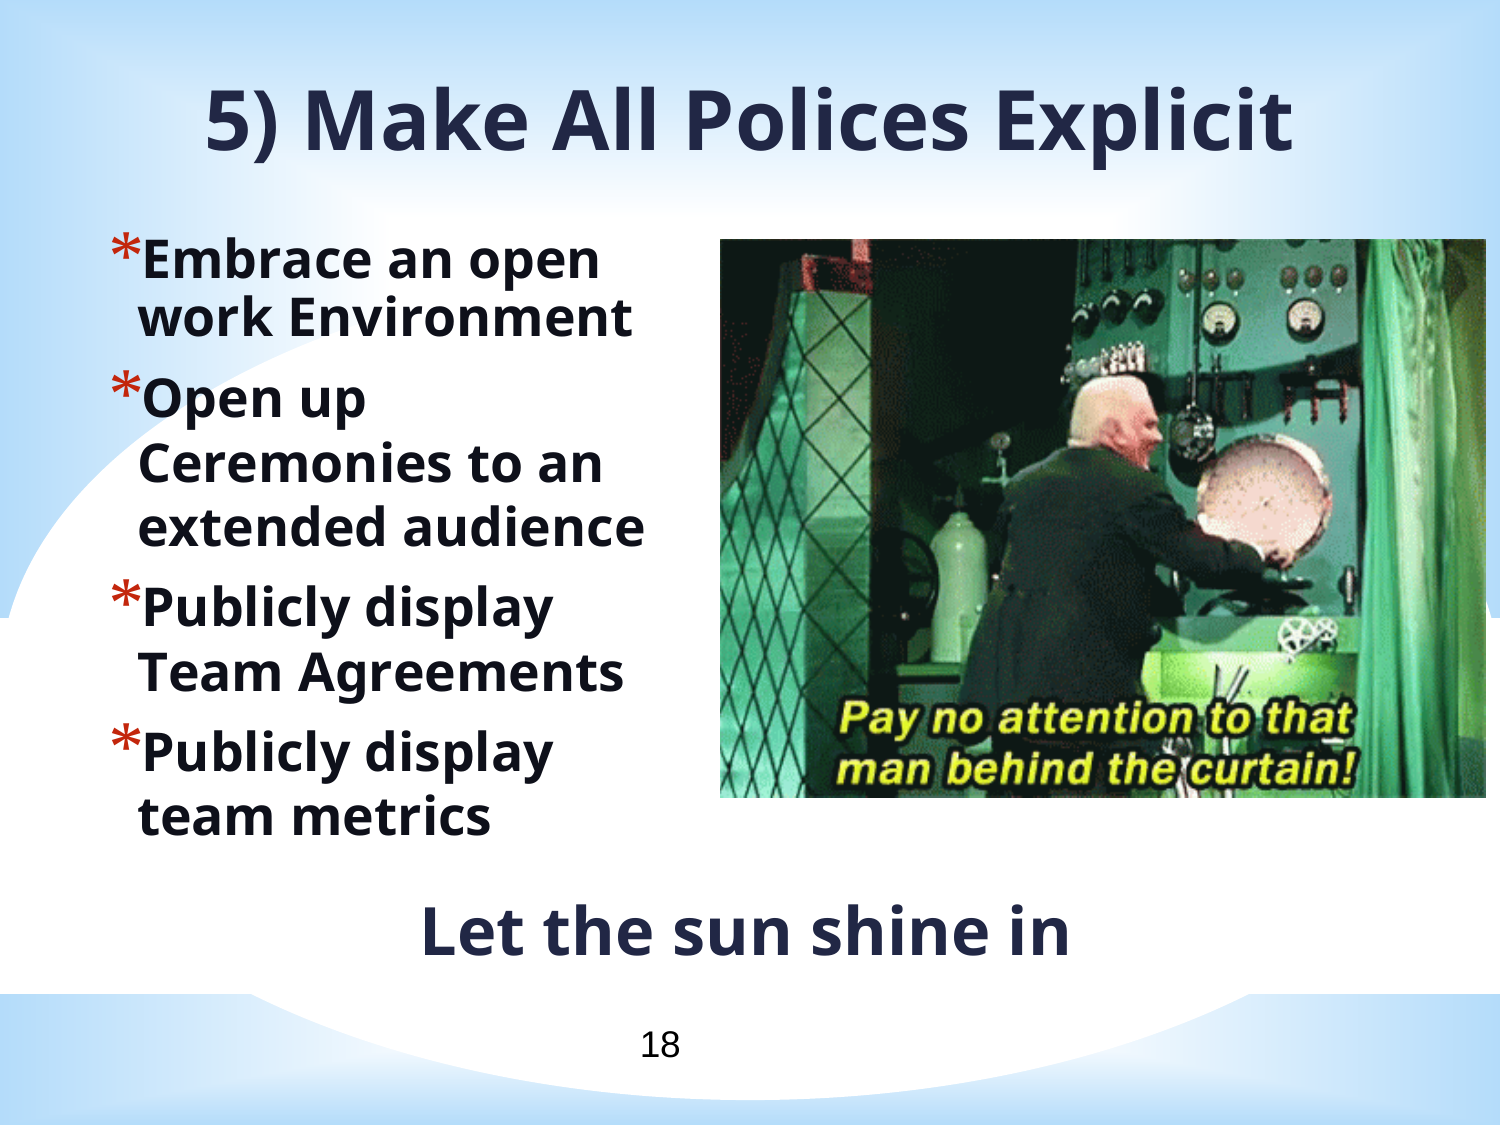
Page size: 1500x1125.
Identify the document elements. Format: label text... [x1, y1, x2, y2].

title 5) Make All Polices Explicit [112, 60, 1388, 198]
text_box <number> [624, 1012, 925, 1073]
list Embrace an open work Environment Open up Ceremonies to an extended audience Publicly display Team Agreements Publicly display team metrics [87, 224, 706, 863]
title Let the sun shine in [108, 881, 1384, 994]
picture [0, 993, 1500, 1125]
picture [0, 0, 1500, 906]
